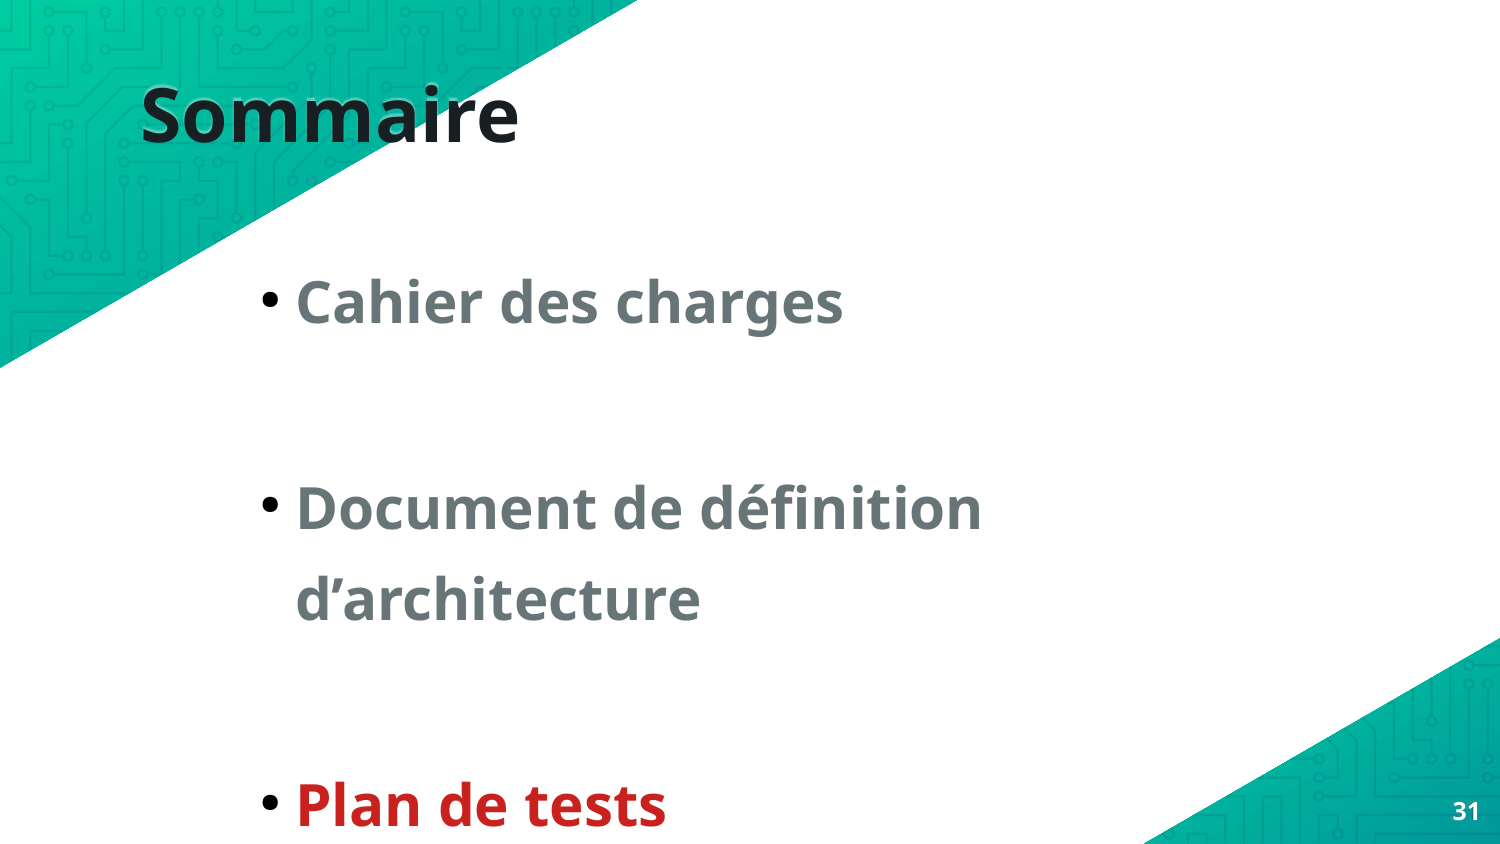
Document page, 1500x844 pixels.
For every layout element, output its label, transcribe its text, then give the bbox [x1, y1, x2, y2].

list Cahier des charges Document de définition d’architecture Plan de tests [259, 249, 1371, 764]
title Sommaire [140, 78, 1360, 160]
slide_number <numéro> [1391, 779, 1482, 844]
